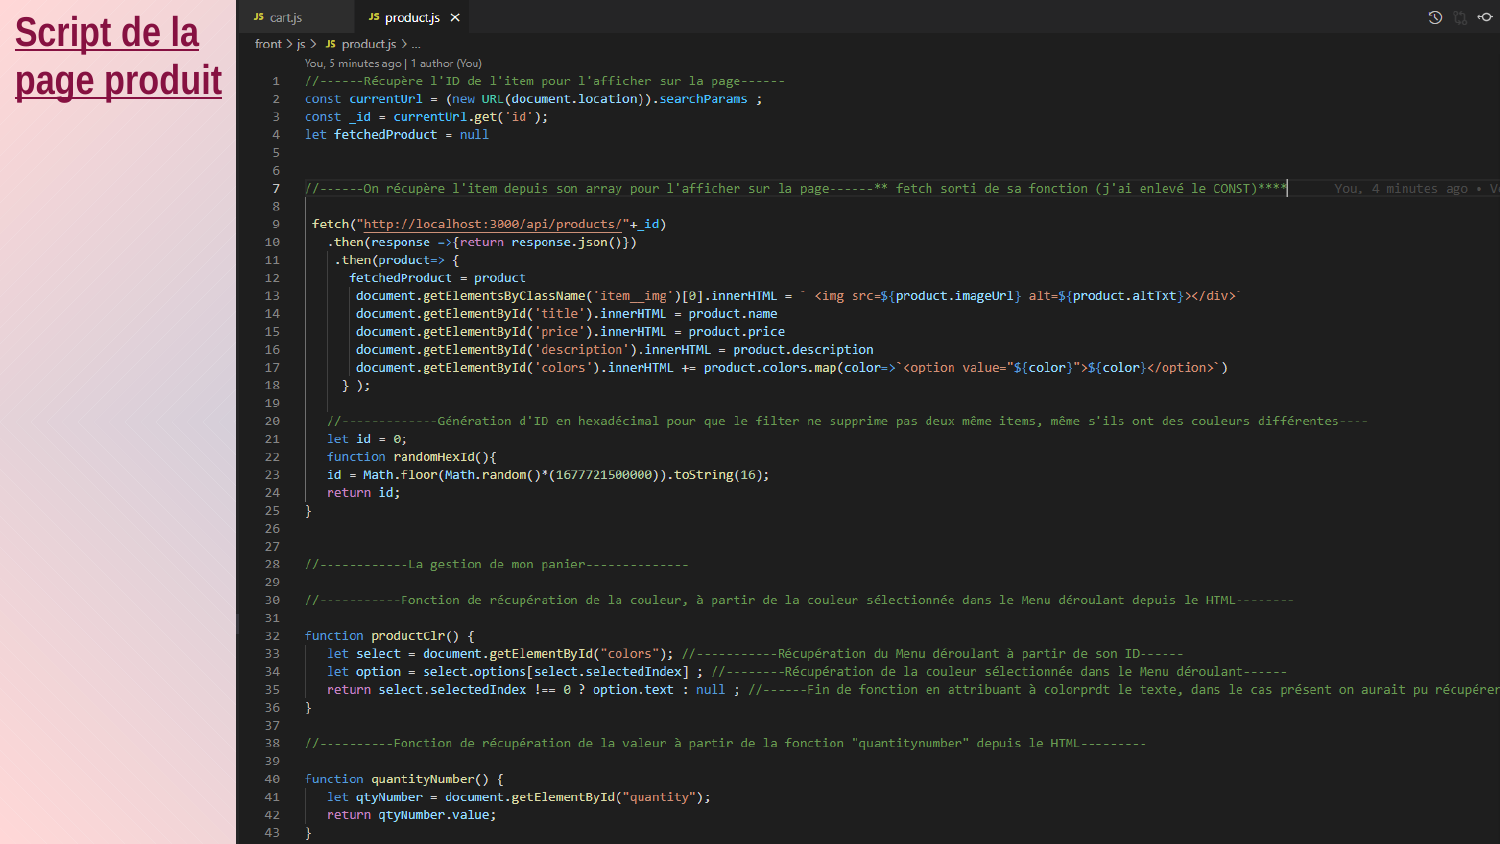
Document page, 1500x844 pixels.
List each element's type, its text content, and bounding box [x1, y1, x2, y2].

picture [236, 0, 1500, 844]
text_box Script de la page produit [0, 0, 236, 111]
